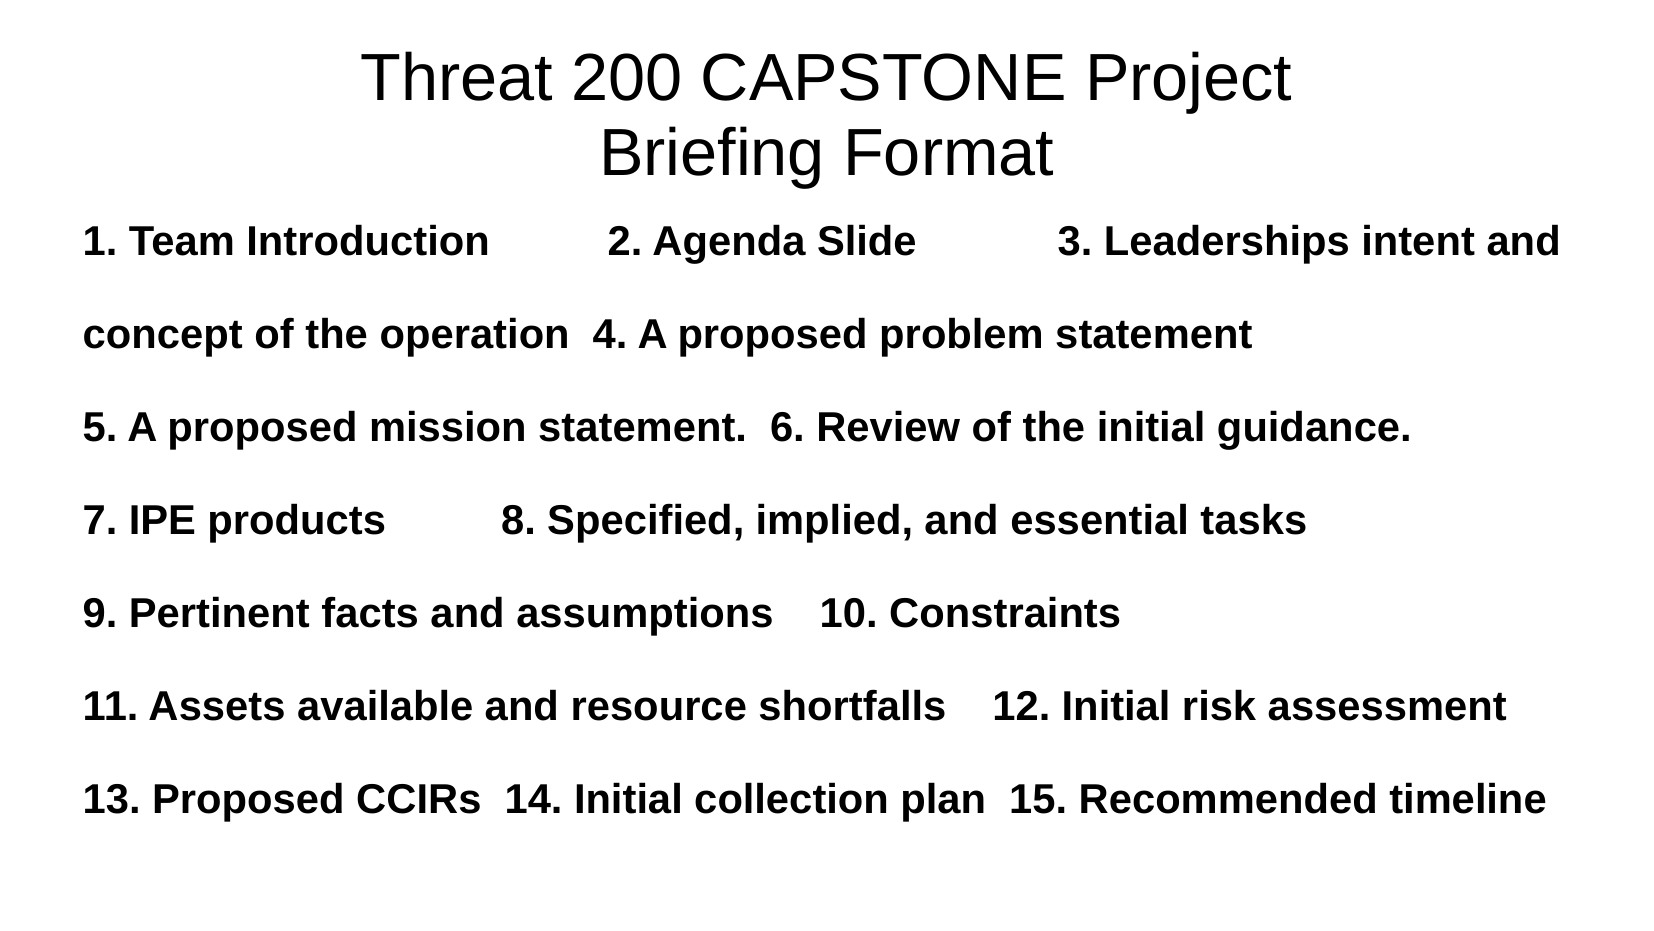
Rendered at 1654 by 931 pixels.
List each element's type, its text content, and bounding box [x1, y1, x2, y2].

subtitle 1. Team Introduction 2. Agenda Slide 3. Leaderships intent and concept of the operation 4. A proposed problem statement 5. A proposed mission statement. 6. Review of the initial guidance. 7. IPE products 8. Specified, implied, and essential tasks 9. Pertinent facts and assumptions 10. Constraints 11. Assets available and resource shortfalls 12. Initial risk assessment 13. Proposed CCIRs 14. Initial collection plan 15. Recommended timeline [82, 217, 1571, 869]
title Threat 200 CAPSTONE Project Briefing Format [82, 37, 1571, 193]
